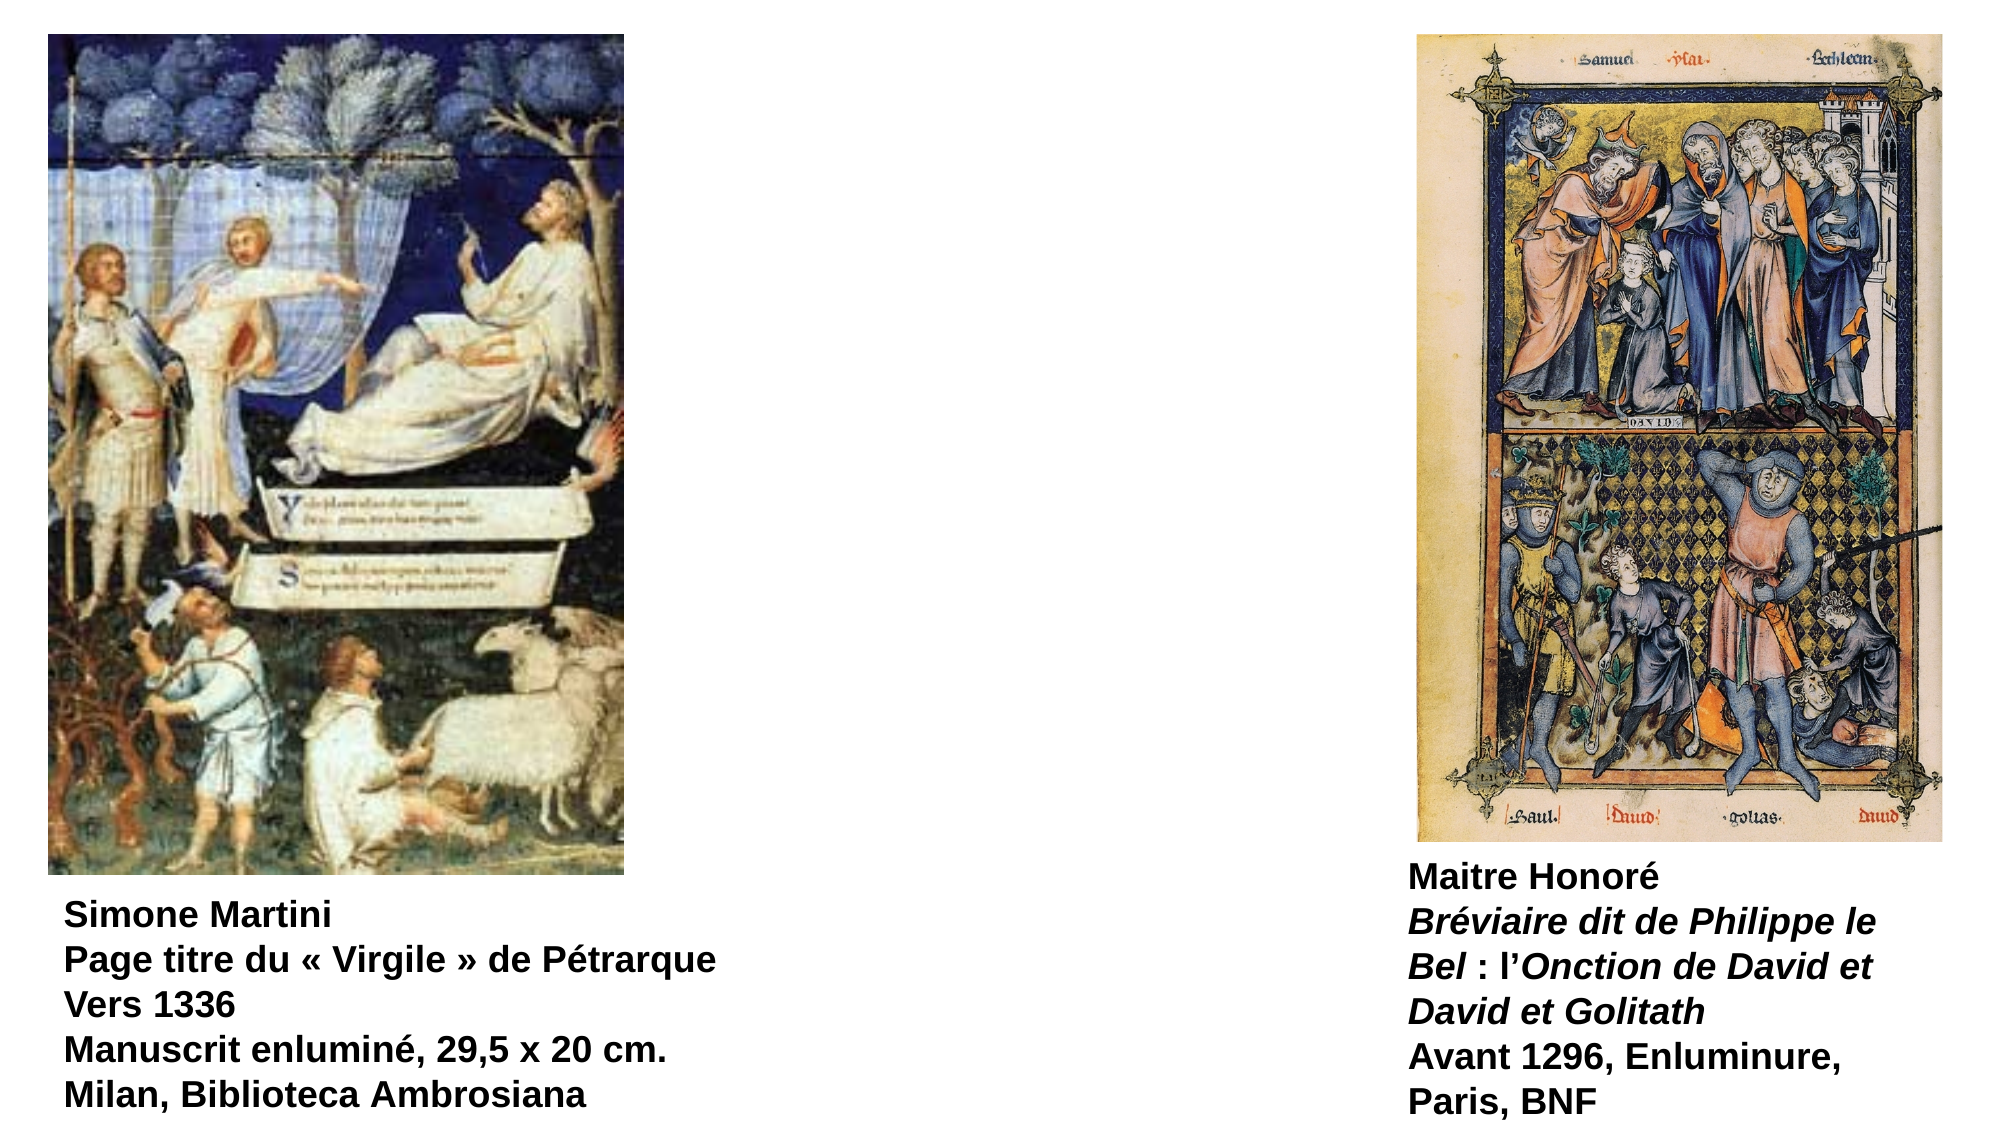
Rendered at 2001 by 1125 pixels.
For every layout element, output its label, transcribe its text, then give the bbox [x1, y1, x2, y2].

text_box Maitre Honoré Bréviaire dit de Philippe le Bel : l’Onction de David et David et Golitath Avant 1296, Enluminure, Paris, BNF [1393, 844, 1943, 1125]
picture [48, 34, 624, 875]
text_box Simone Martini Page titre du « Virgile » de Pétrarque Vers 1336 Manuscrit enluminé, 29,5 x 20 cm. Milan, Biblioteca Ambrosiana [48, 882, 959, 1123]
picture [1416, 34, 1943, 842]
